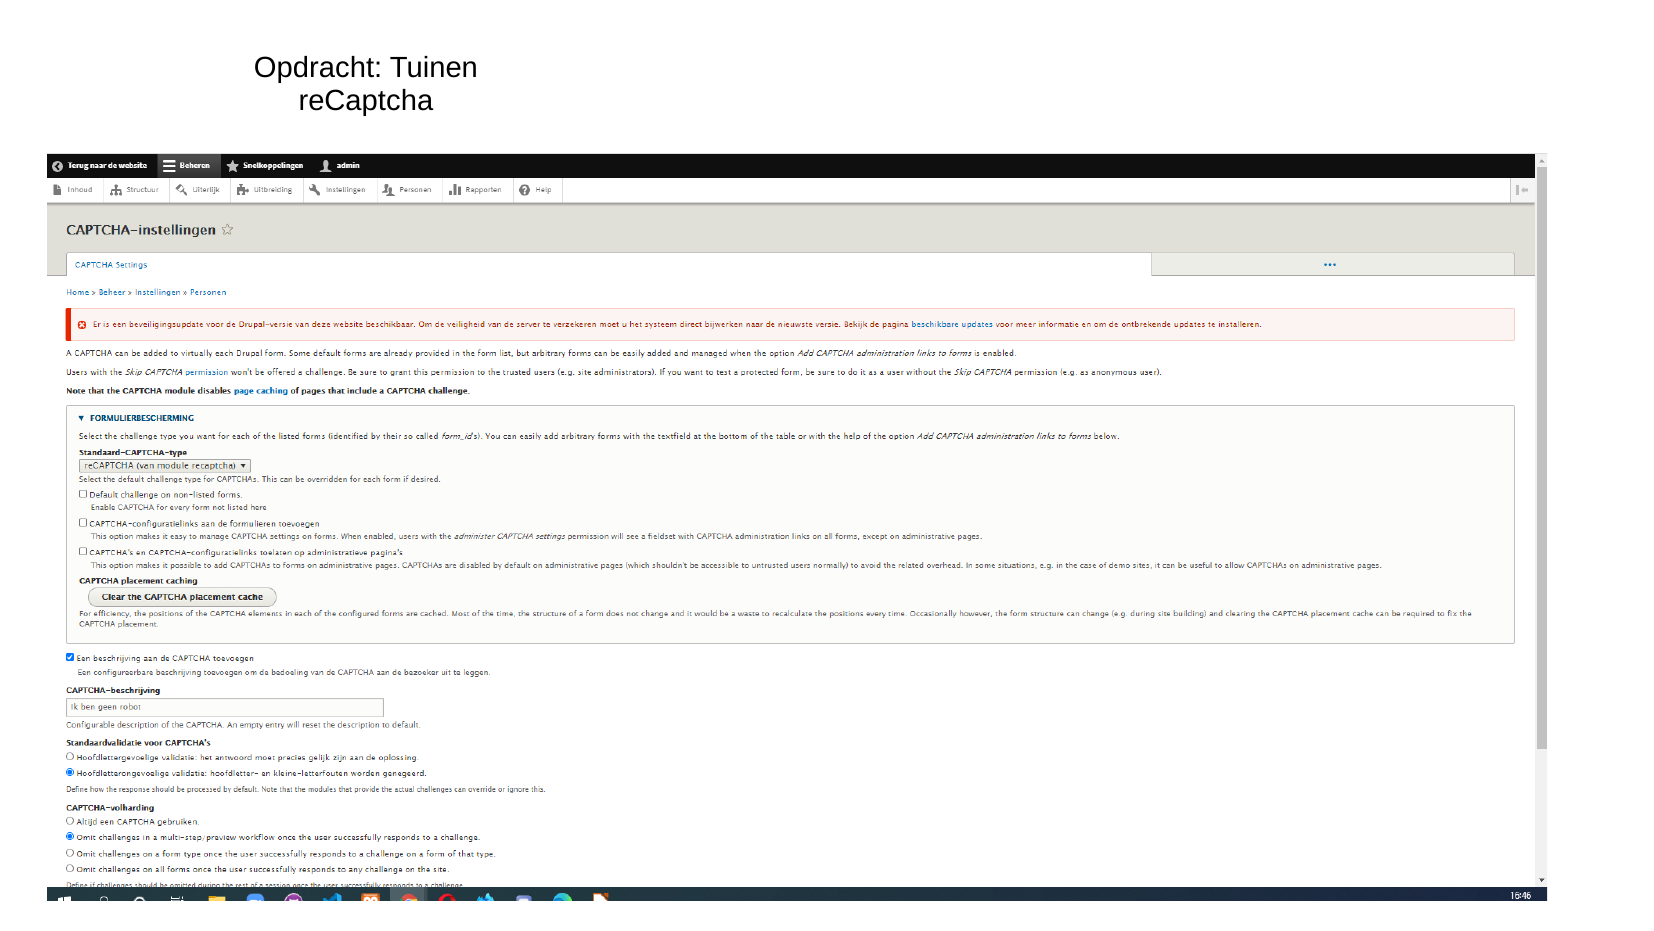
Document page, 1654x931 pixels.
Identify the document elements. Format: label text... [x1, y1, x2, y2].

picture [47, 153, 1548, 901]
title Opdracht: Tuinen reCaptcha [82, 37, 650, 130]
